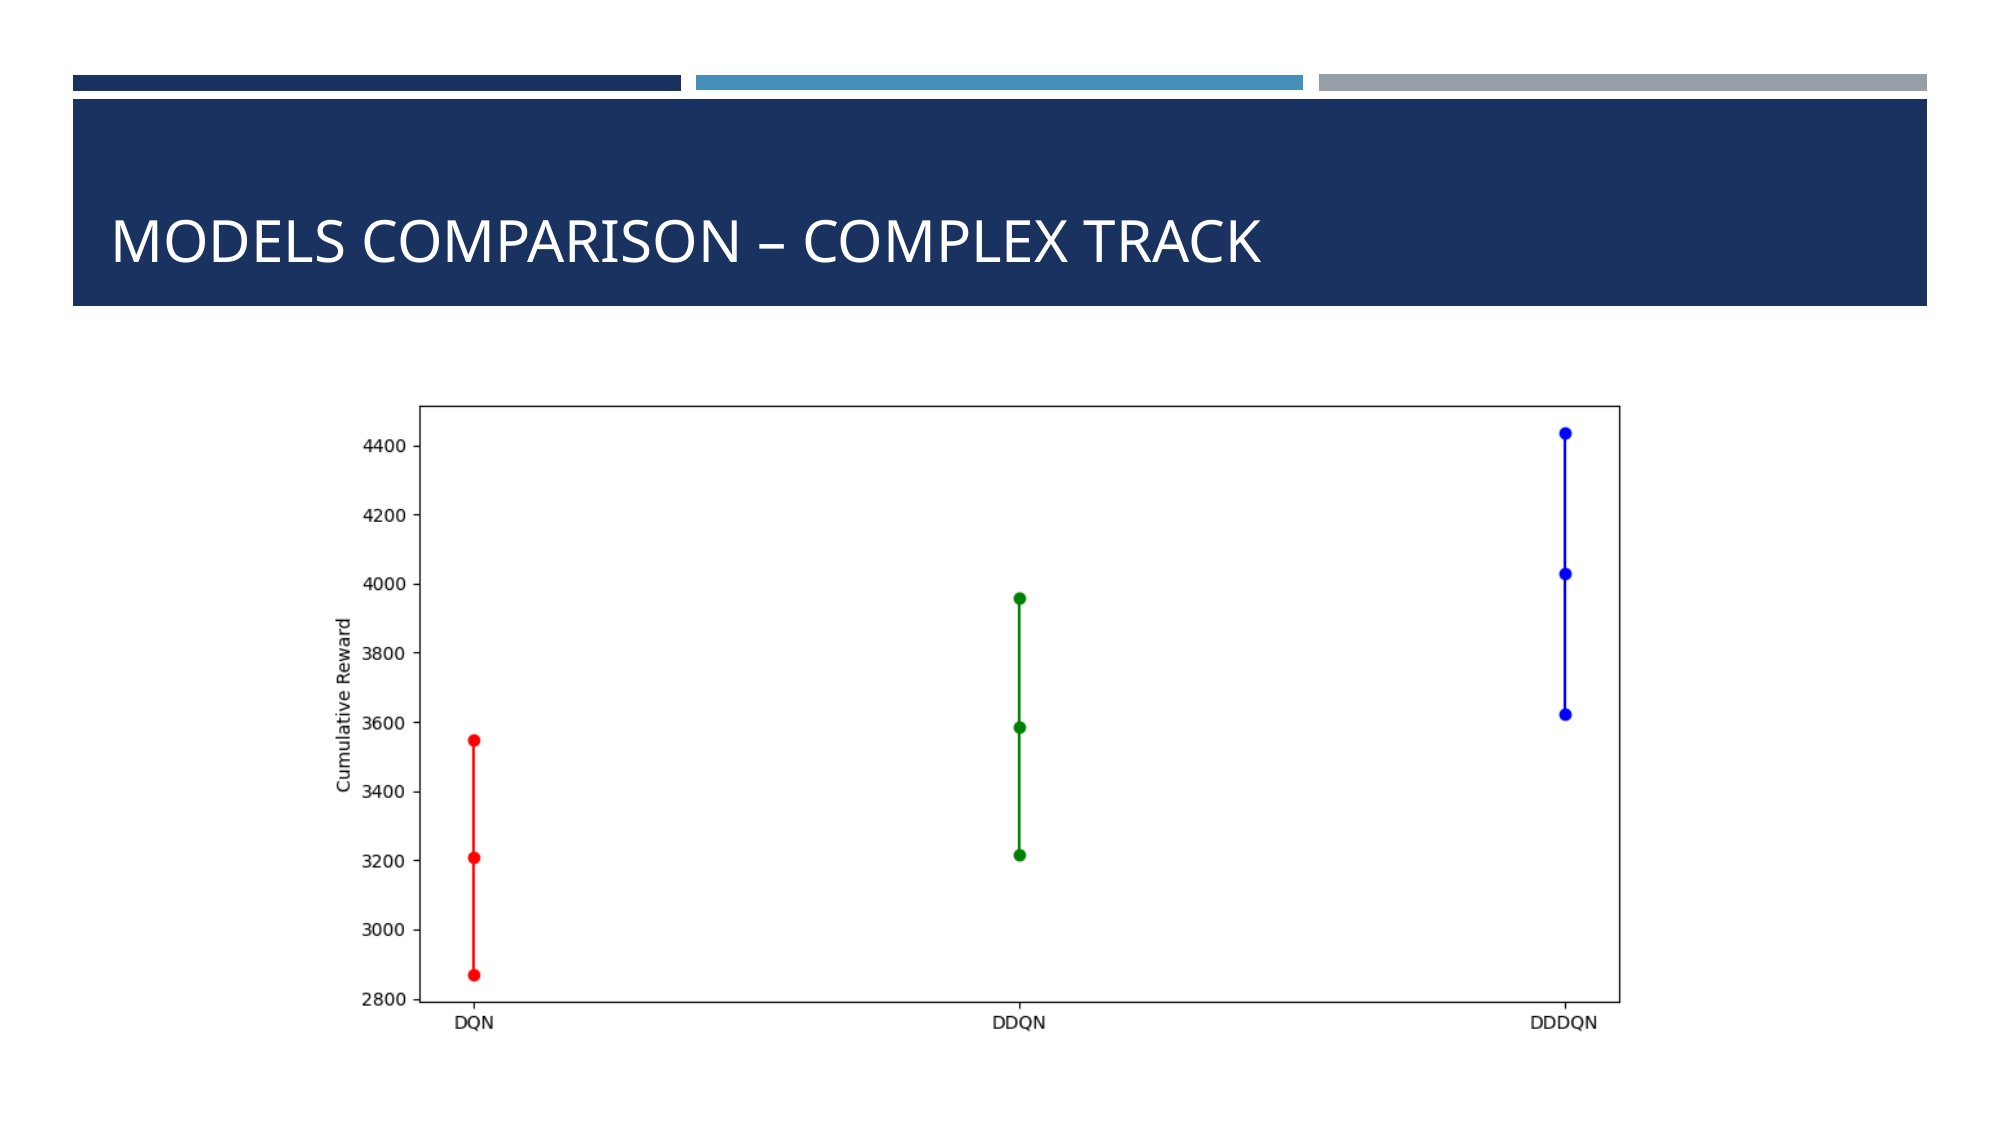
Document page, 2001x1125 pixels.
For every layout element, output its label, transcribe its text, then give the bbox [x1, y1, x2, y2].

title MODELS COMPARISON – COMPLEX TRACK [95, 119, 1905, 282]
picture [226, 313, 1774, 1087]
